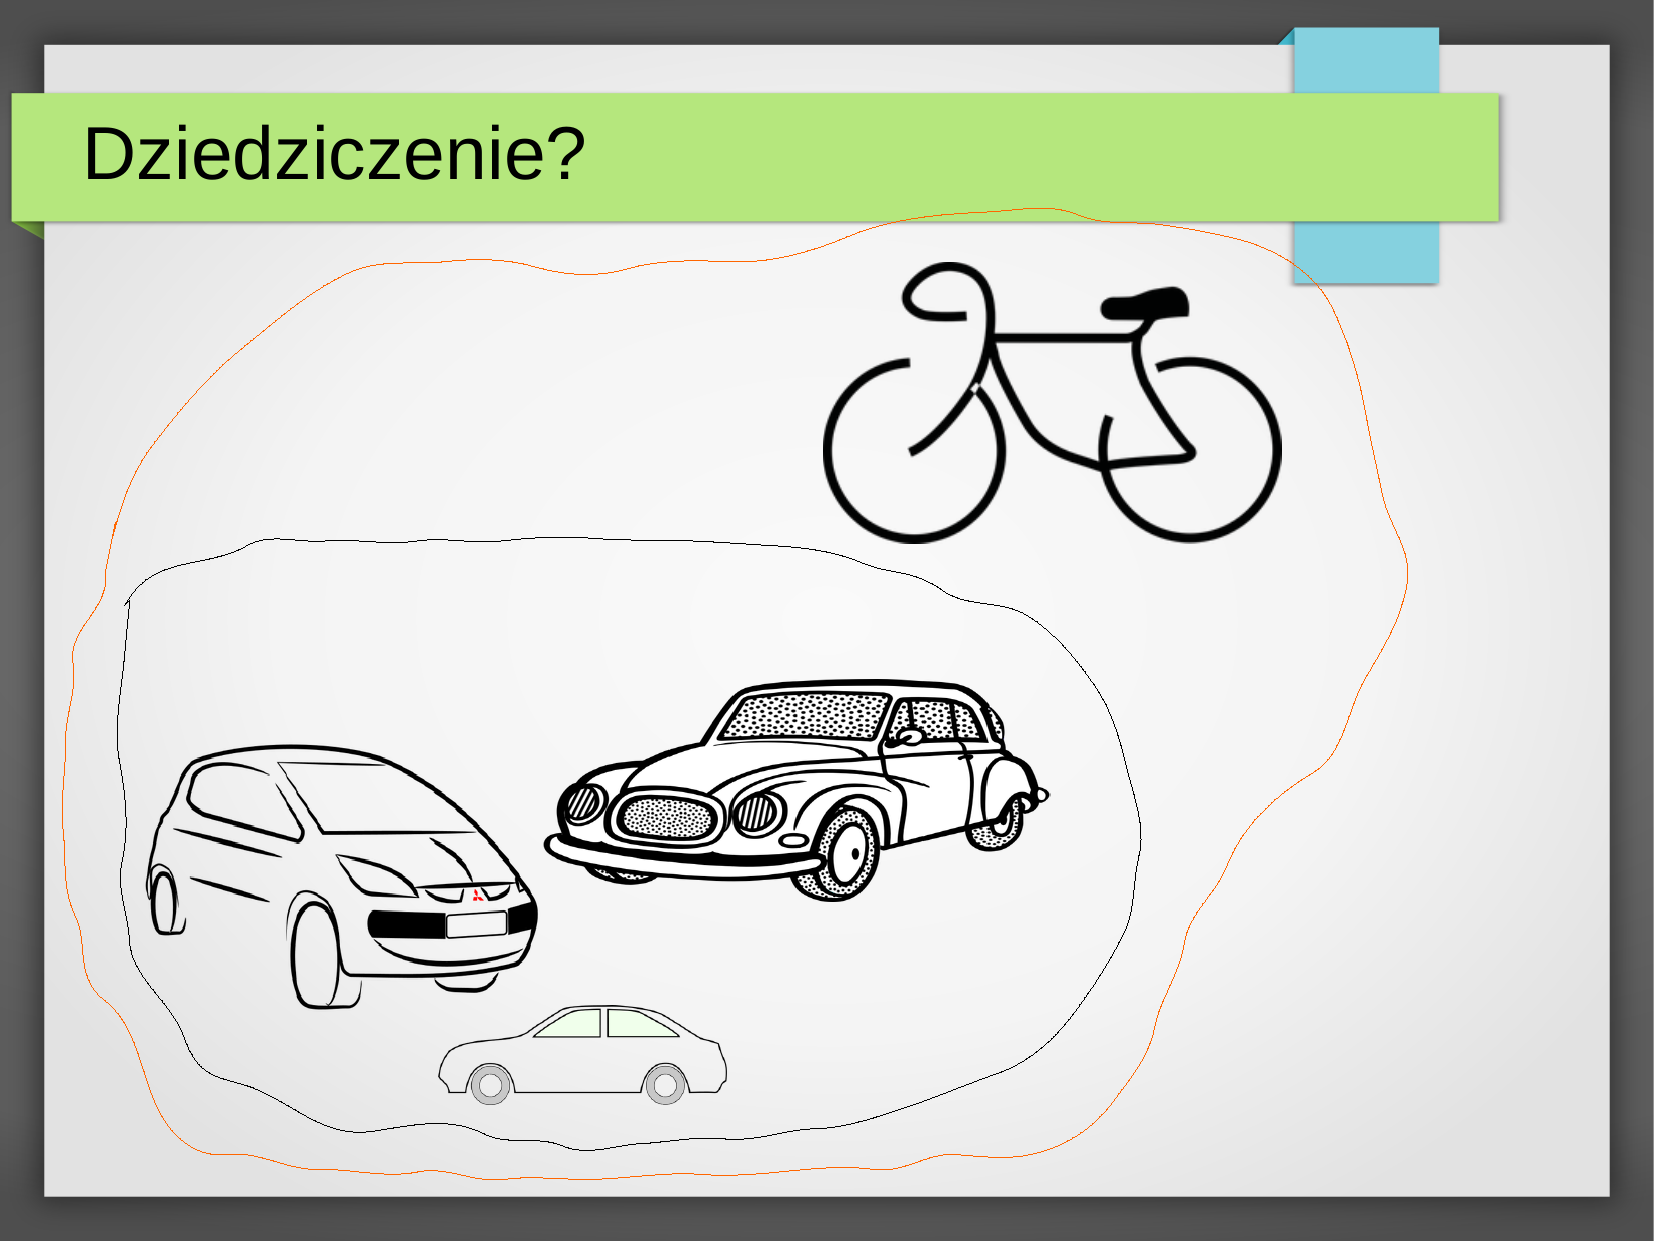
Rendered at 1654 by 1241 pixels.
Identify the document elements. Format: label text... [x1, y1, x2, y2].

title Dziedziczenie? [82, 94, 1264, 213]
picture [0, 0, 1654, 1241]
